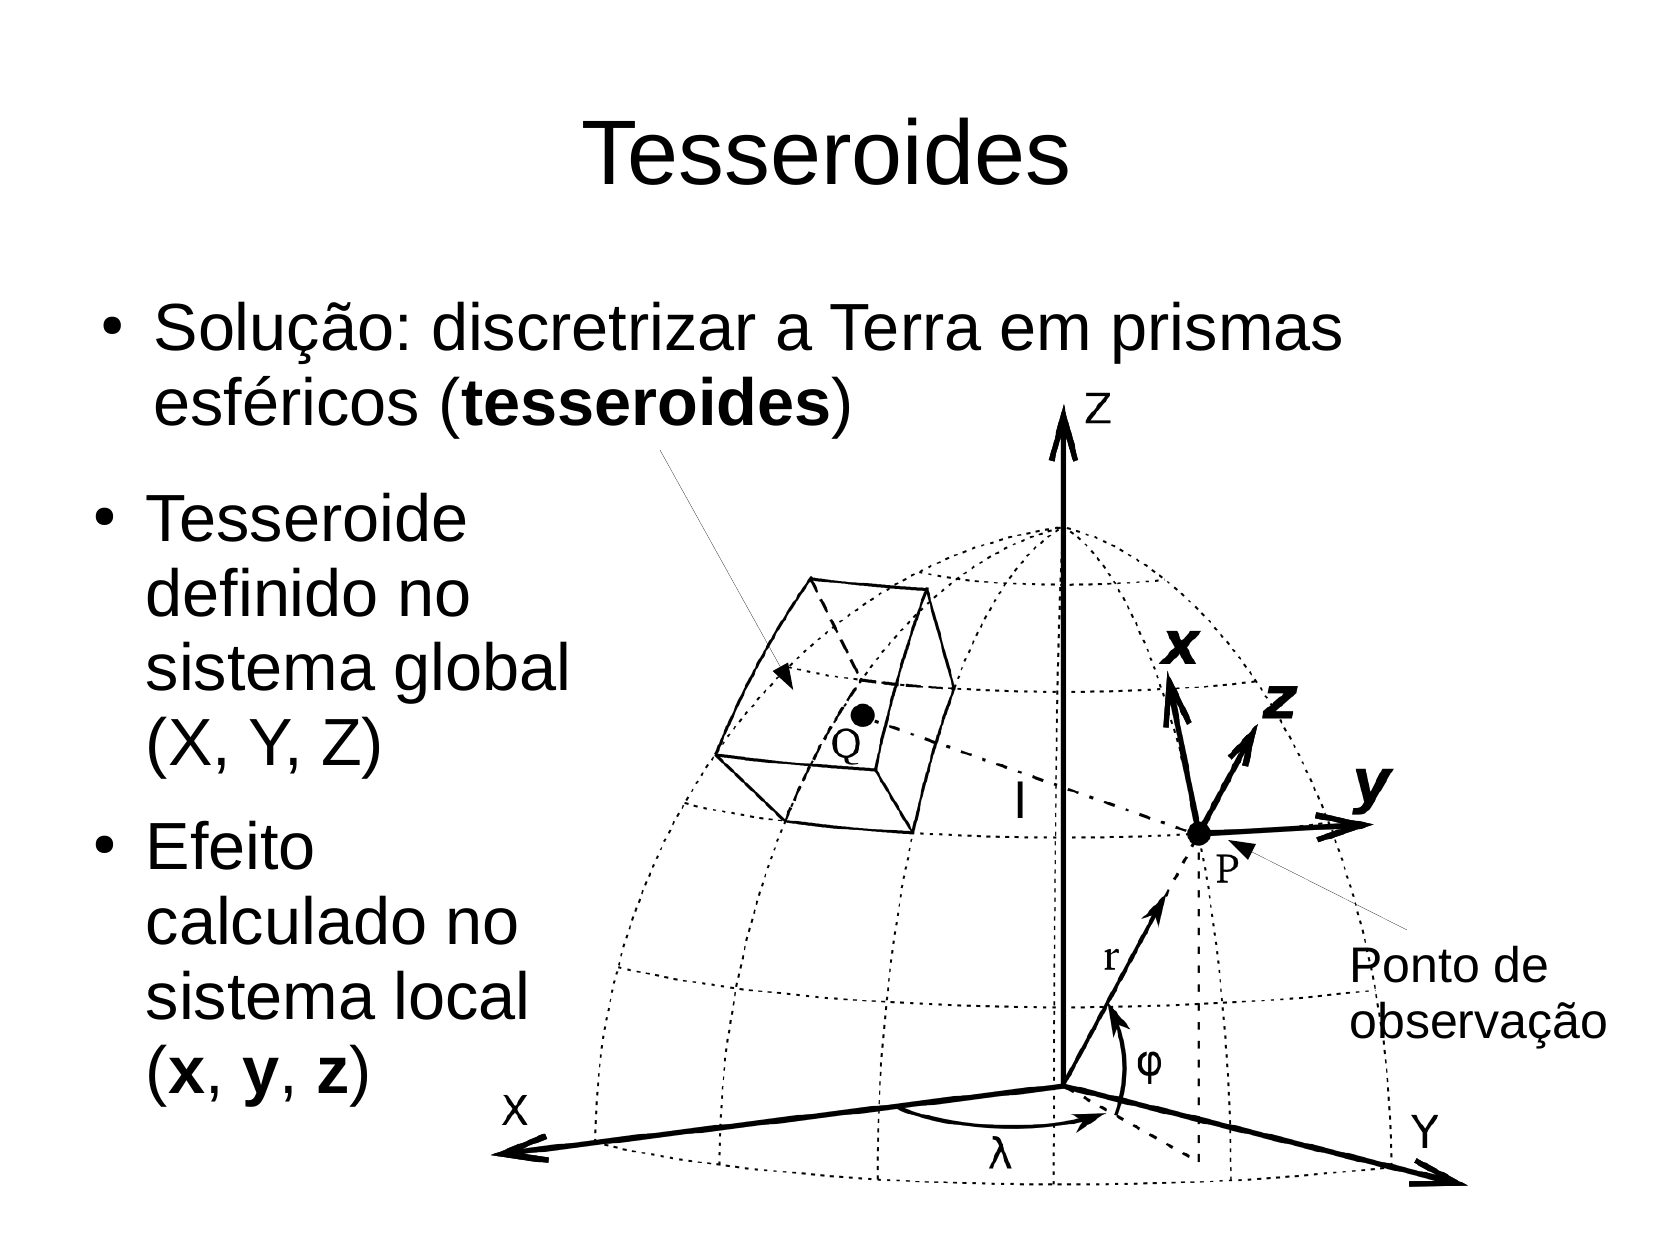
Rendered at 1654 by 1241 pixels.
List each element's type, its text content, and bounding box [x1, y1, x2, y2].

list Solução: discretrizar a Terra em prismas esféricos (tesseroides) [82, 290, 1538, 930]
text_box Ponto de observação [1335, 930, 1623, 1057]
title Tesseroides [82, 49, 1571, 257]
picture [486, 374, 1469, 1201]
list Tesseroide definido no sistema global (X, Y, Z) Efeito calculado no sistema local (x, y, z) [75, 480, 586, 1201]
